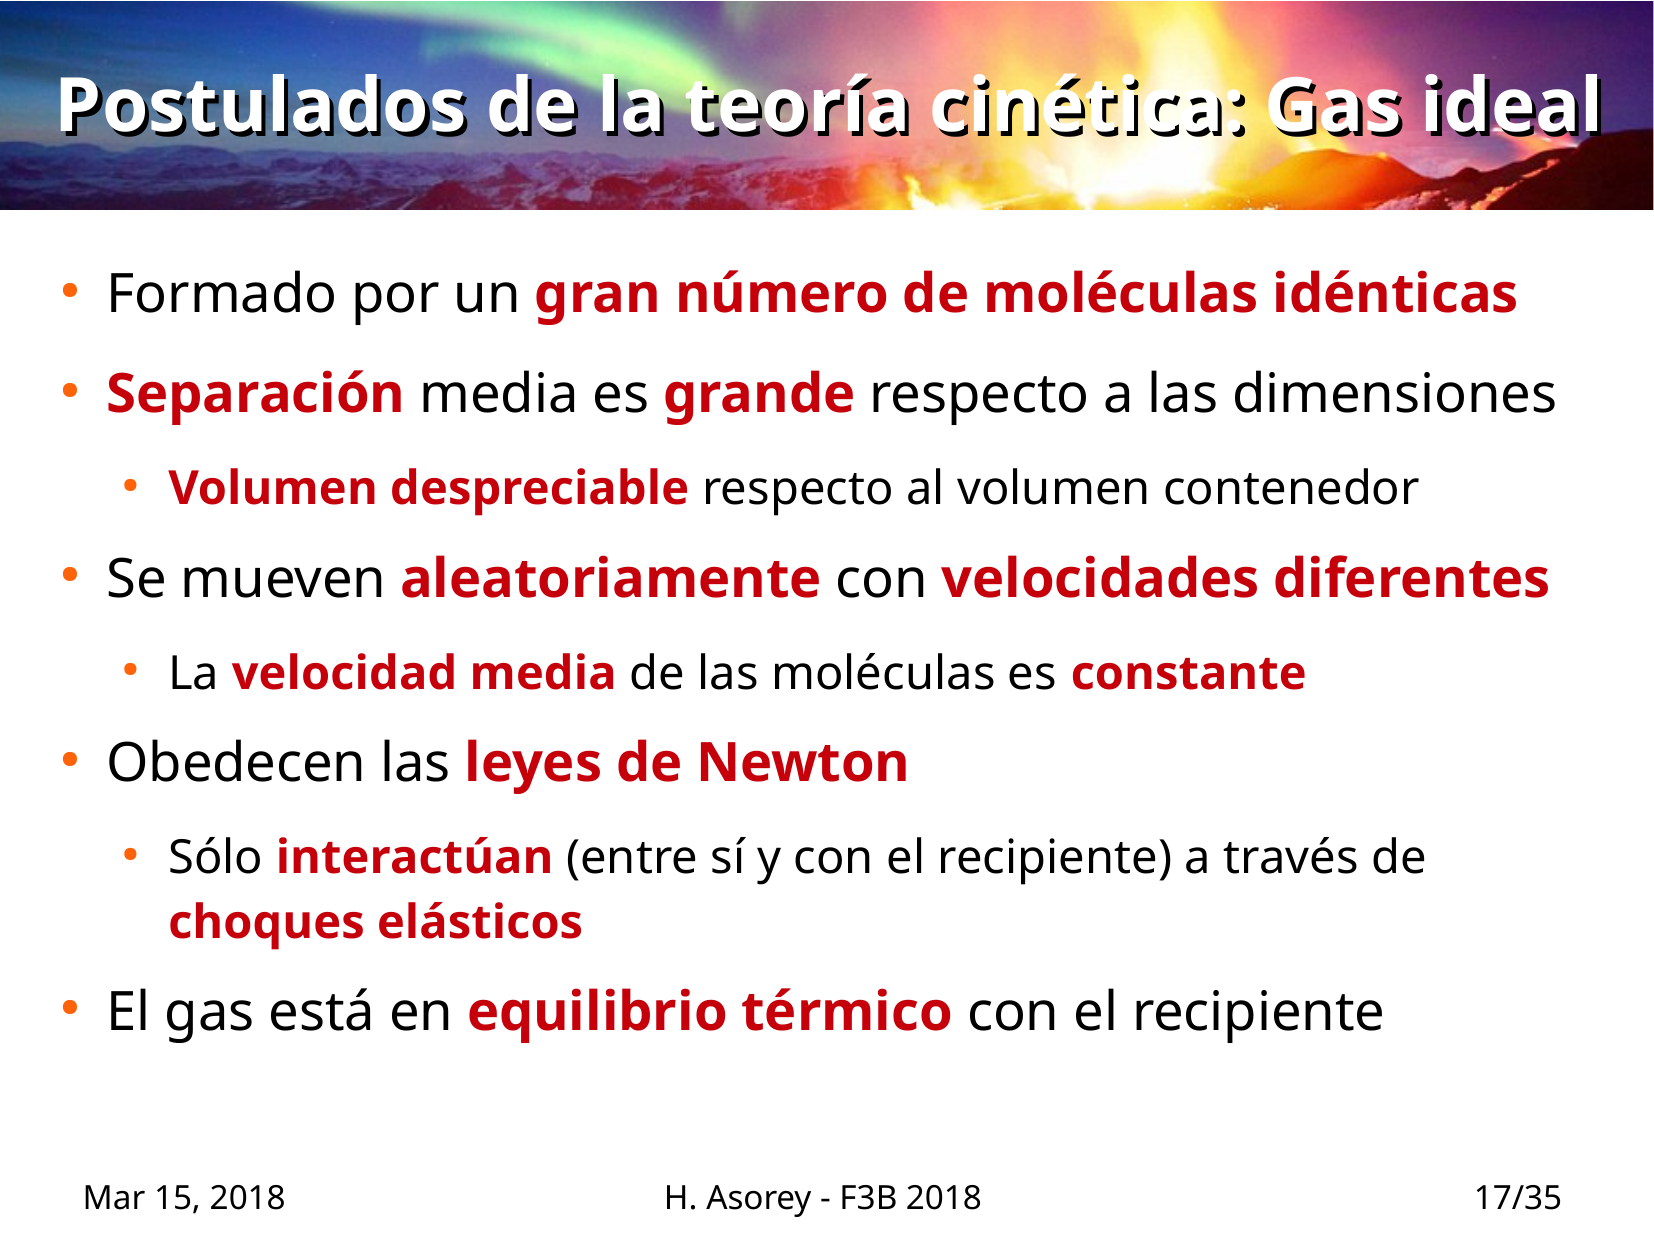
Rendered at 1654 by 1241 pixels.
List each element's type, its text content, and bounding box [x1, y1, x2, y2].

title Postulados de la teoría cinética: Gas ideal [45, 15, 1606, 191]
list Formado por un gran número de moléculas idénticas Separación media es grande respecto a las dimensiones Volumen despreciable respecto al volumen contenedor Se mueven aleatoriamente con velocidades diferentes La velocidad media de las moléculas es constante Obedecen las leyes de Newton Sólo interactúan (entre sí y con el recipiente) a través de choques elásticos El gas está en equilibrio térmico con el recipiente [45, 255, 1606, 1156]
picture [0, 1, 1654, 210]
